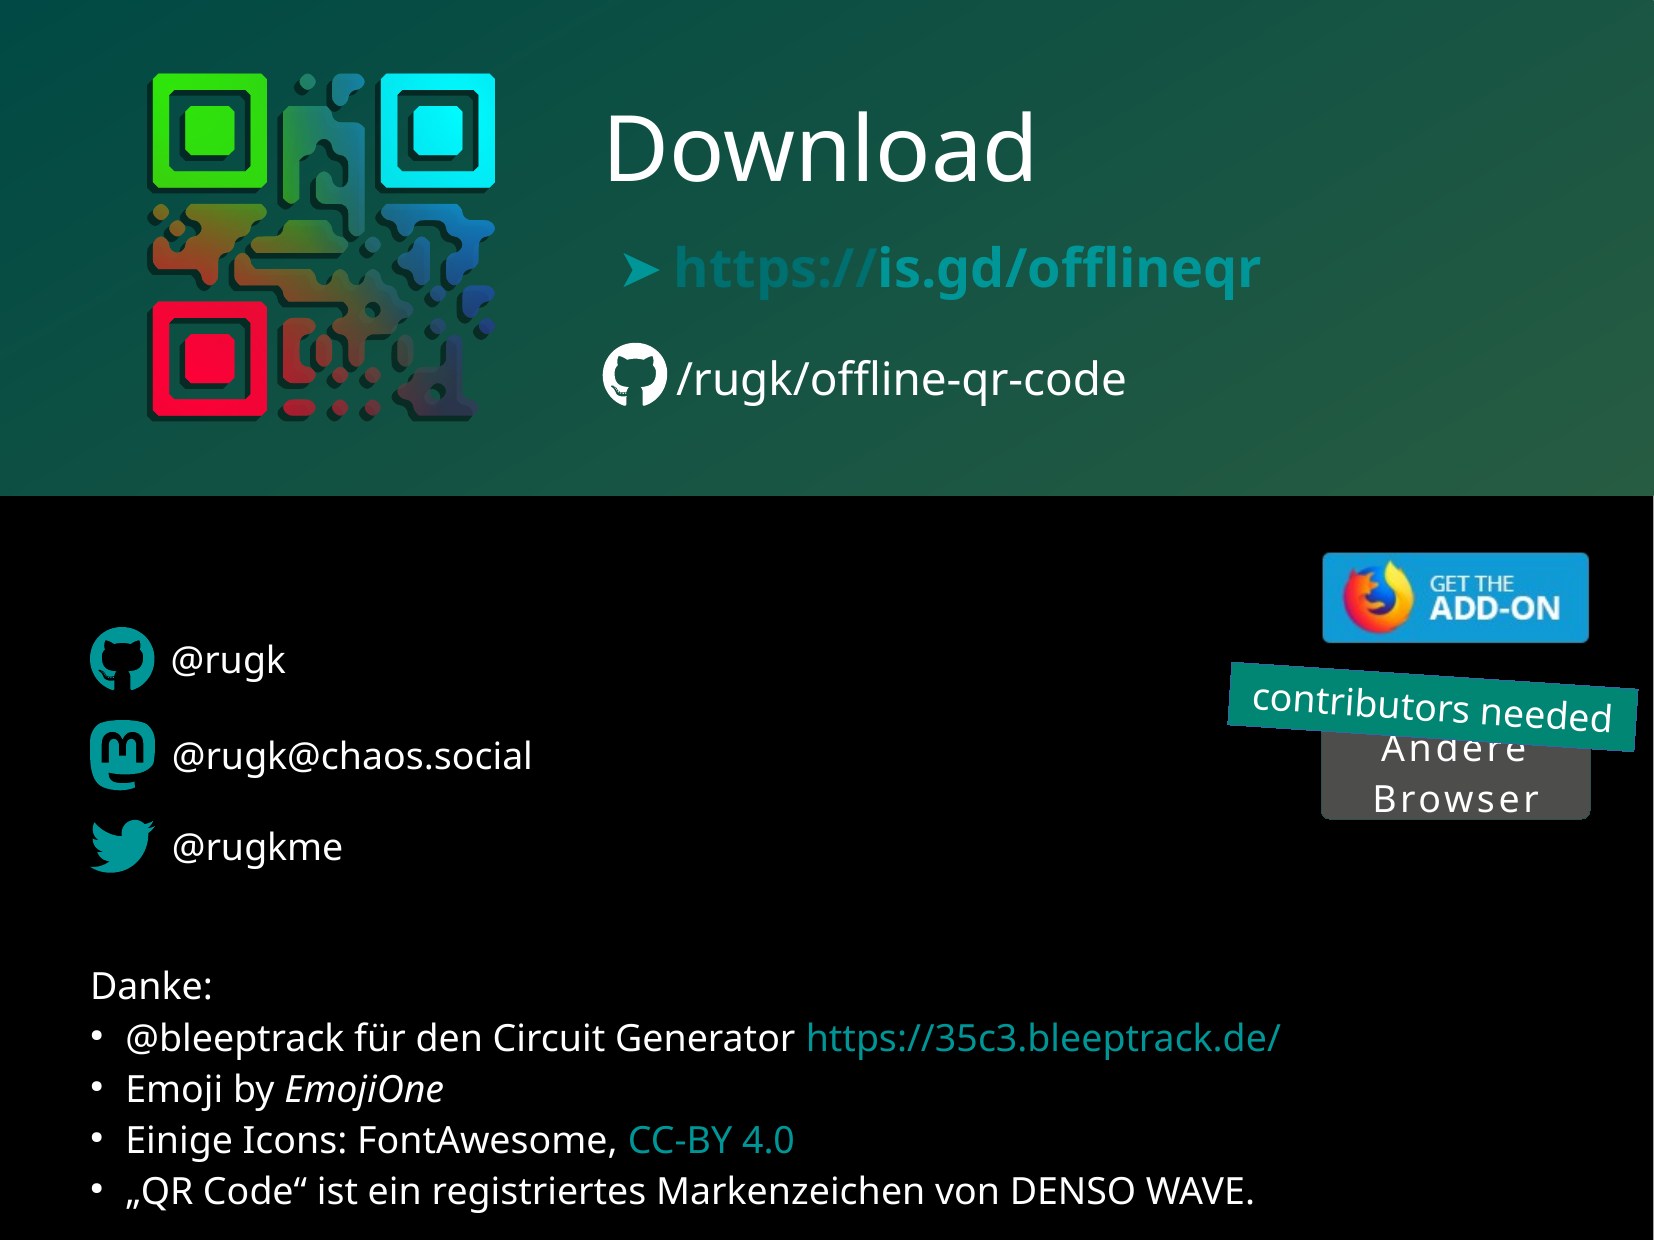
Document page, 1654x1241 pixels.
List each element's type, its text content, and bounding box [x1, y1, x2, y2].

text_box ➤ https://is.gd/offlineqr [602, 222, 1334, 304]
text_box @rugk [170, 629, 721, 691]
text_box @rugkme [171, 807, 382, 886]
picture [1321, 551, 1591, 646]
subtitle Danke: @bleeptrack für den Circuit Generator https://35c3.bleeptrack.de/ Emoji by EmojiOne Einige Icons: FontAwesome, CC-BY 4.0 „QR Code“ ist ein registriertes Markenzeichen von DENSO WAVE. [90, 973, 1501, 1203]
text_box Andere Browser [1321, 732, 1591, 820]
text_box @rugk@chaos.social [171, 724, 722, 786]
picture [147, 73, 496, 422]
text_box [90, 720, 155, 791]
title Download [602, 85, 1499, 206]
text_box /rugk/offline-qr-code [661, 338, 1187, 410]
text_box [90, 626, 155, 691]
text_box [0, 0, 1654, 496]
text_box contributors needed [1227, 662, 1639, 752]
text_box [90, 819, 155, 873]
